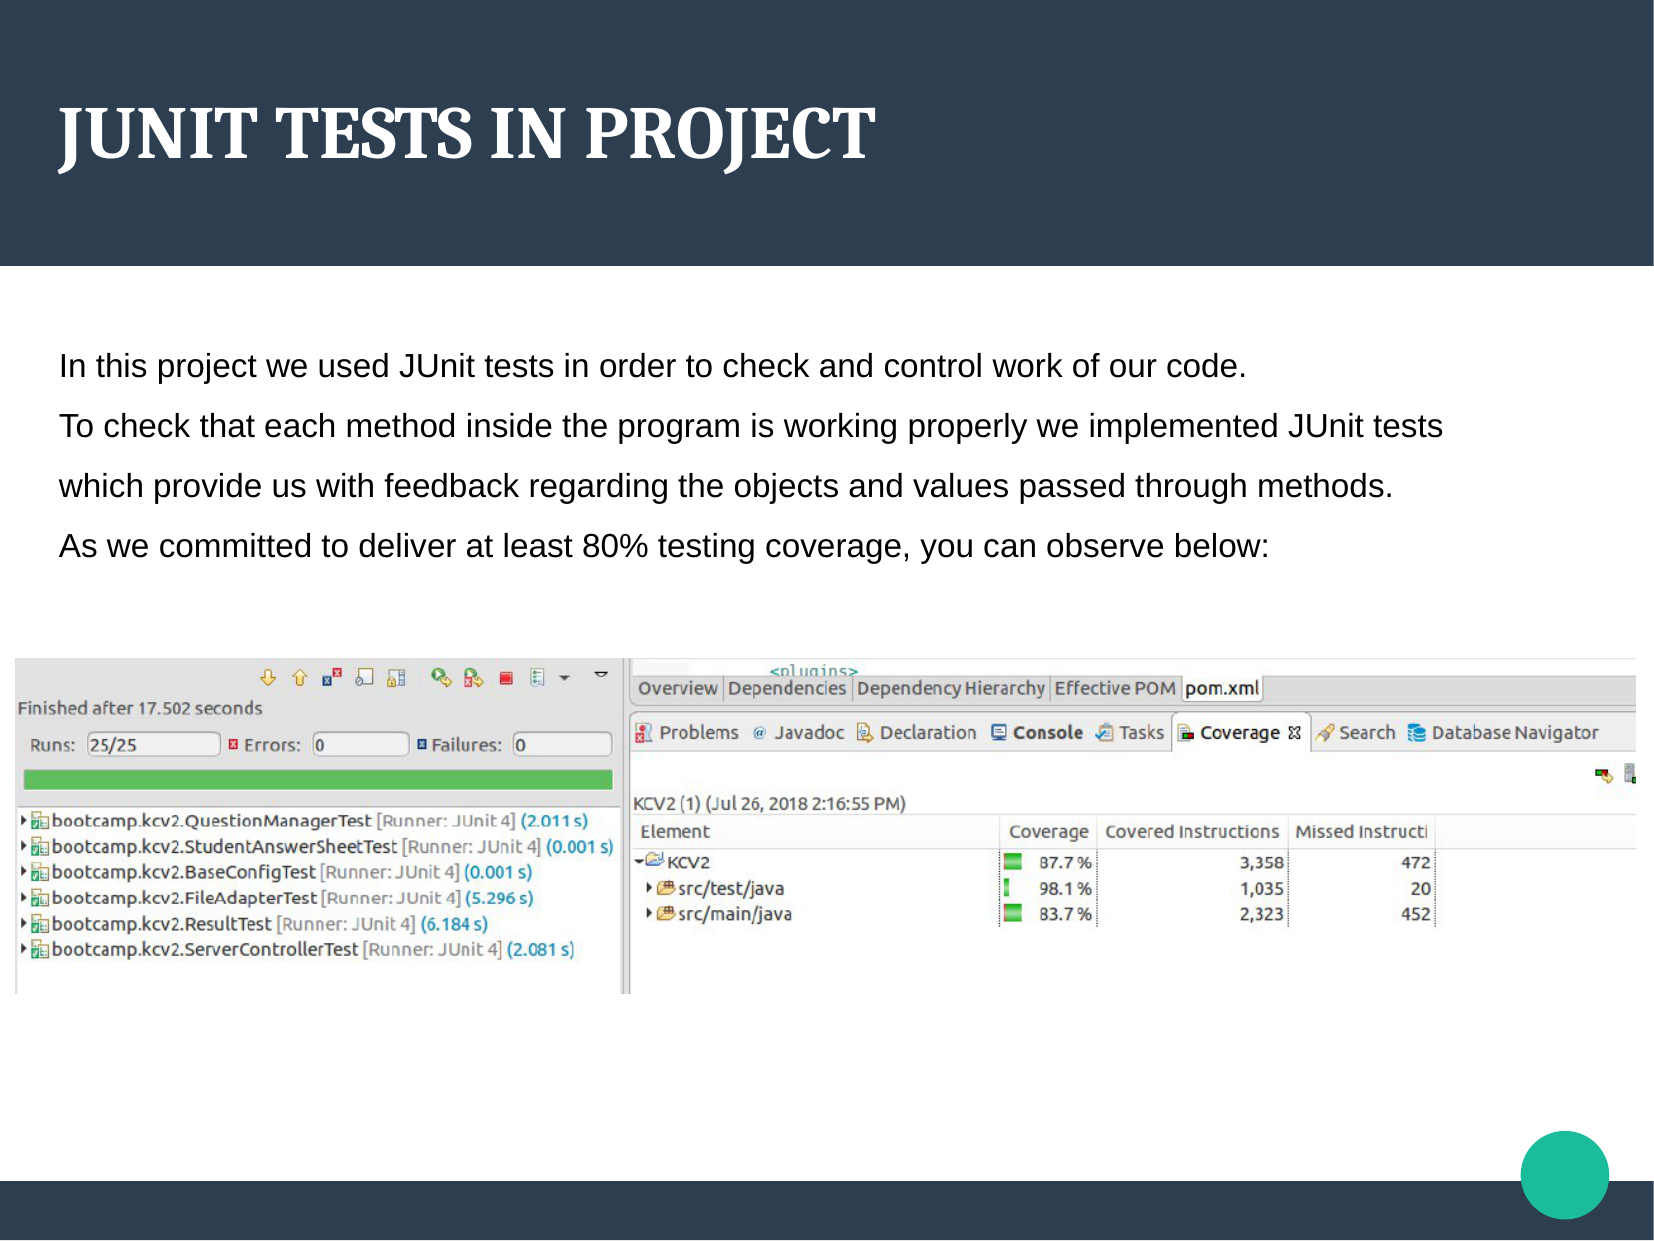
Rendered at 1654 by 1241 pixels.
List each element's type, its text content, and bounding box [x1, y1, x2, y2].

picture [15, 658, 1636, 994]
title JUNIT TESTS IN PROJECT [59, 82, 1595, 174]
list In this project we used JUnit tests in order to check and control work of our code. To check that each method inside the program is working properly we implemented JUnit tests which provide us with feedback regarding the objects and values passed through methods. As we committed to deliver at least 80% testing coverage, you can observe below: [59, 324, 1561, 658]
